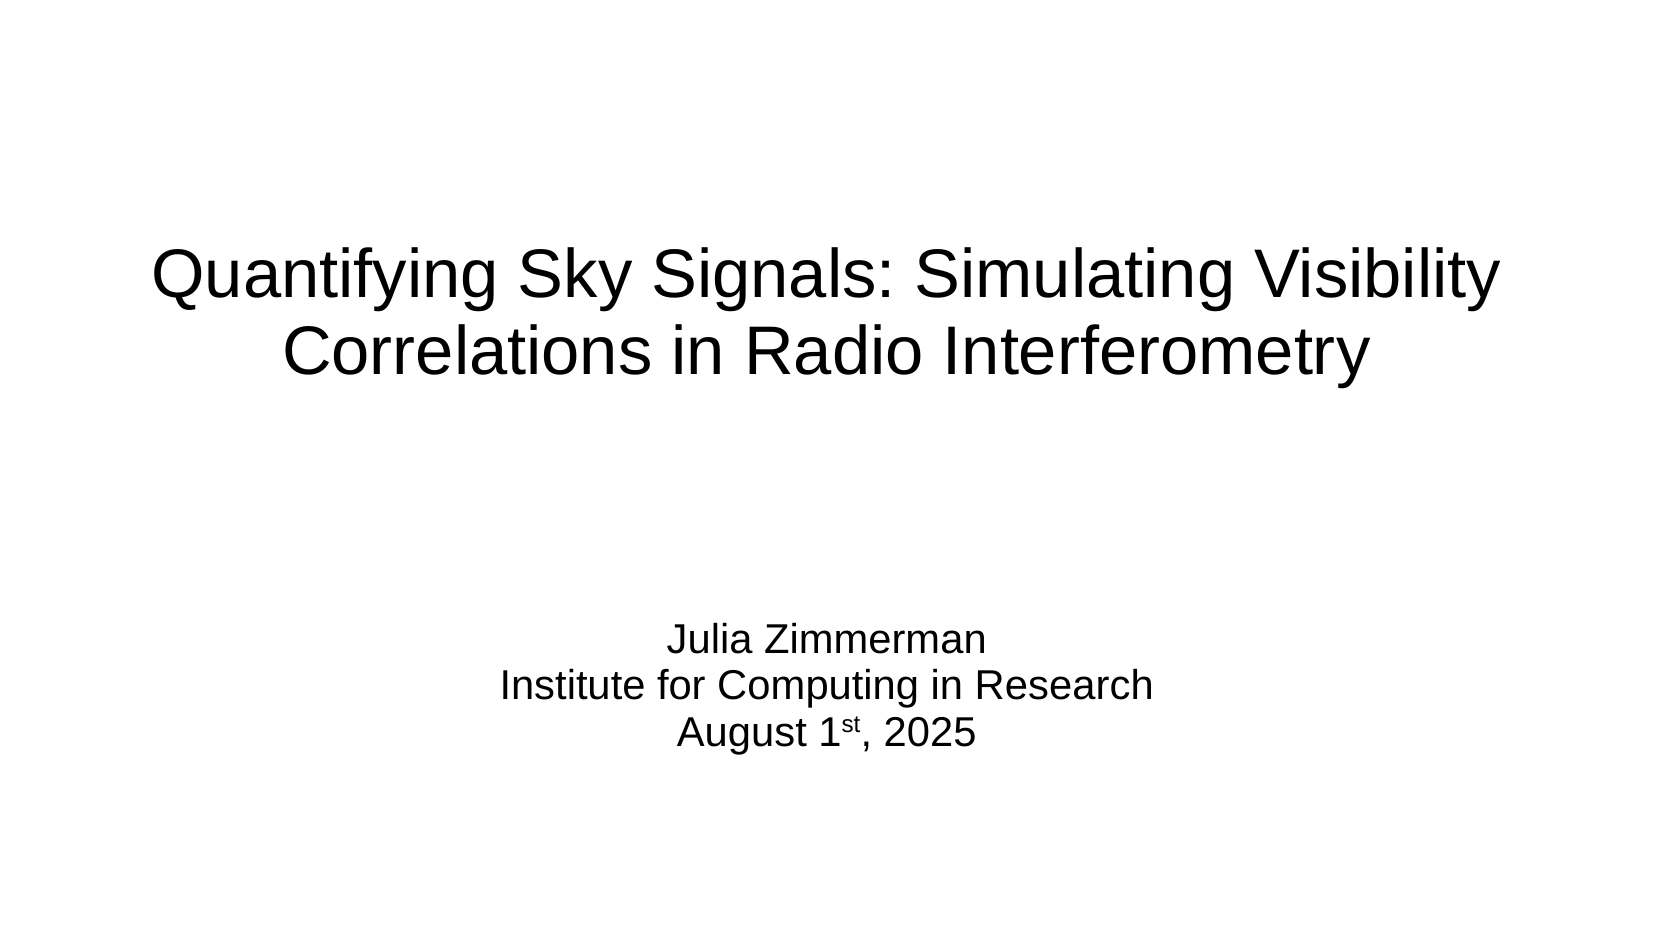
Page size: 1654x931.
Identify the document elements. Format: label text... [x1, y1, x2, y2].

title Quantifying Sky Signals: Simulating Visibility Correlations in Radio Interferometry [82, 234, 1571, 390]
subtitle Julia Zimmerman Institute for Computing in Research August 1st, 2025 [82, 519, 1571, 852]
